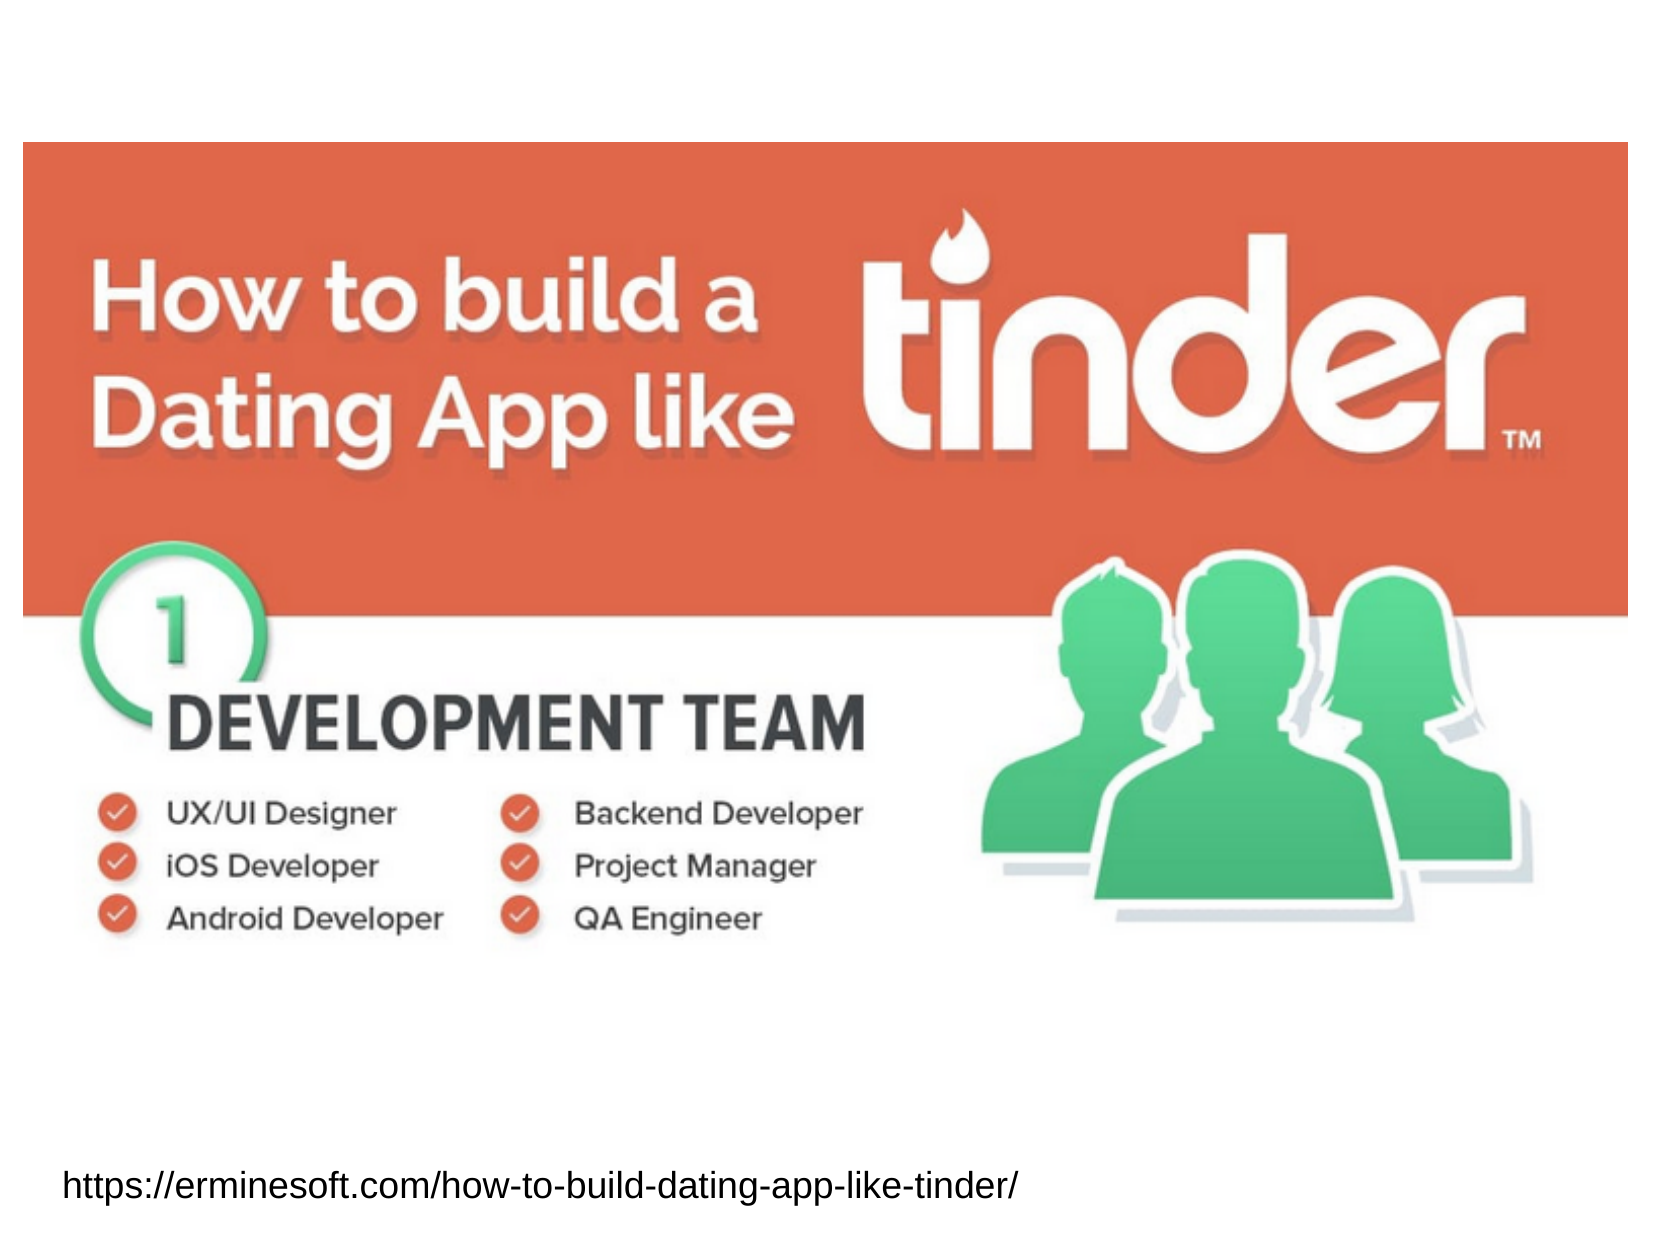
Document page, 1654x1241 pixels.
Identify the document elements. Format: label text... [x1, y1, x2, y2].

picture [23, 142, 1628, 969]
text_box https://erminesoft.com/how-to-build-dating-app-like-tinder/ [47, 1157, 1595, 1241]
